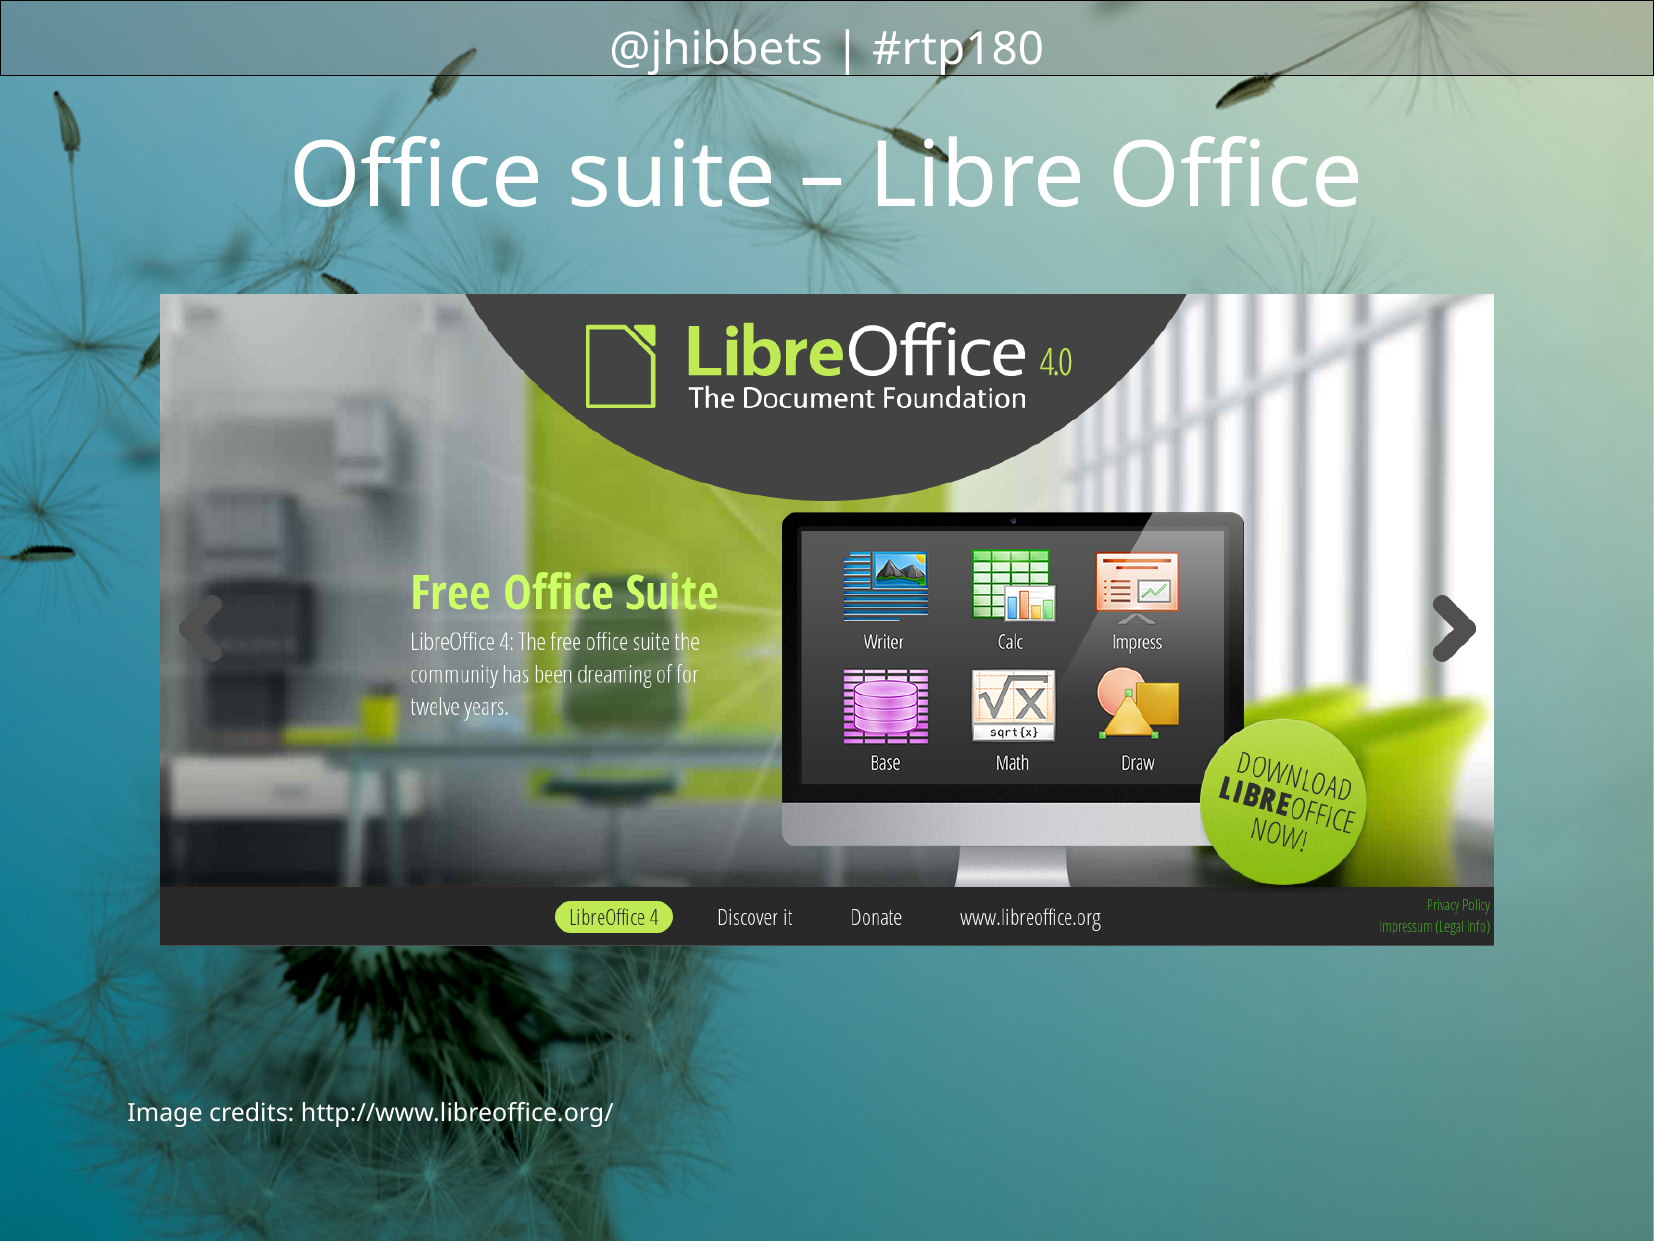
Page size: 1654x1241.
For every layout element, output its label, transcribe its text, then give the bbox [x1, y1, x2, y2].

title Office suite – Libre Office [82, 67, 1571, 275]
text_box Image credits: http://www.libreoffice.org/ [112, 1087, 648, 1131]
picture [0, 76, 1654, 1241]
